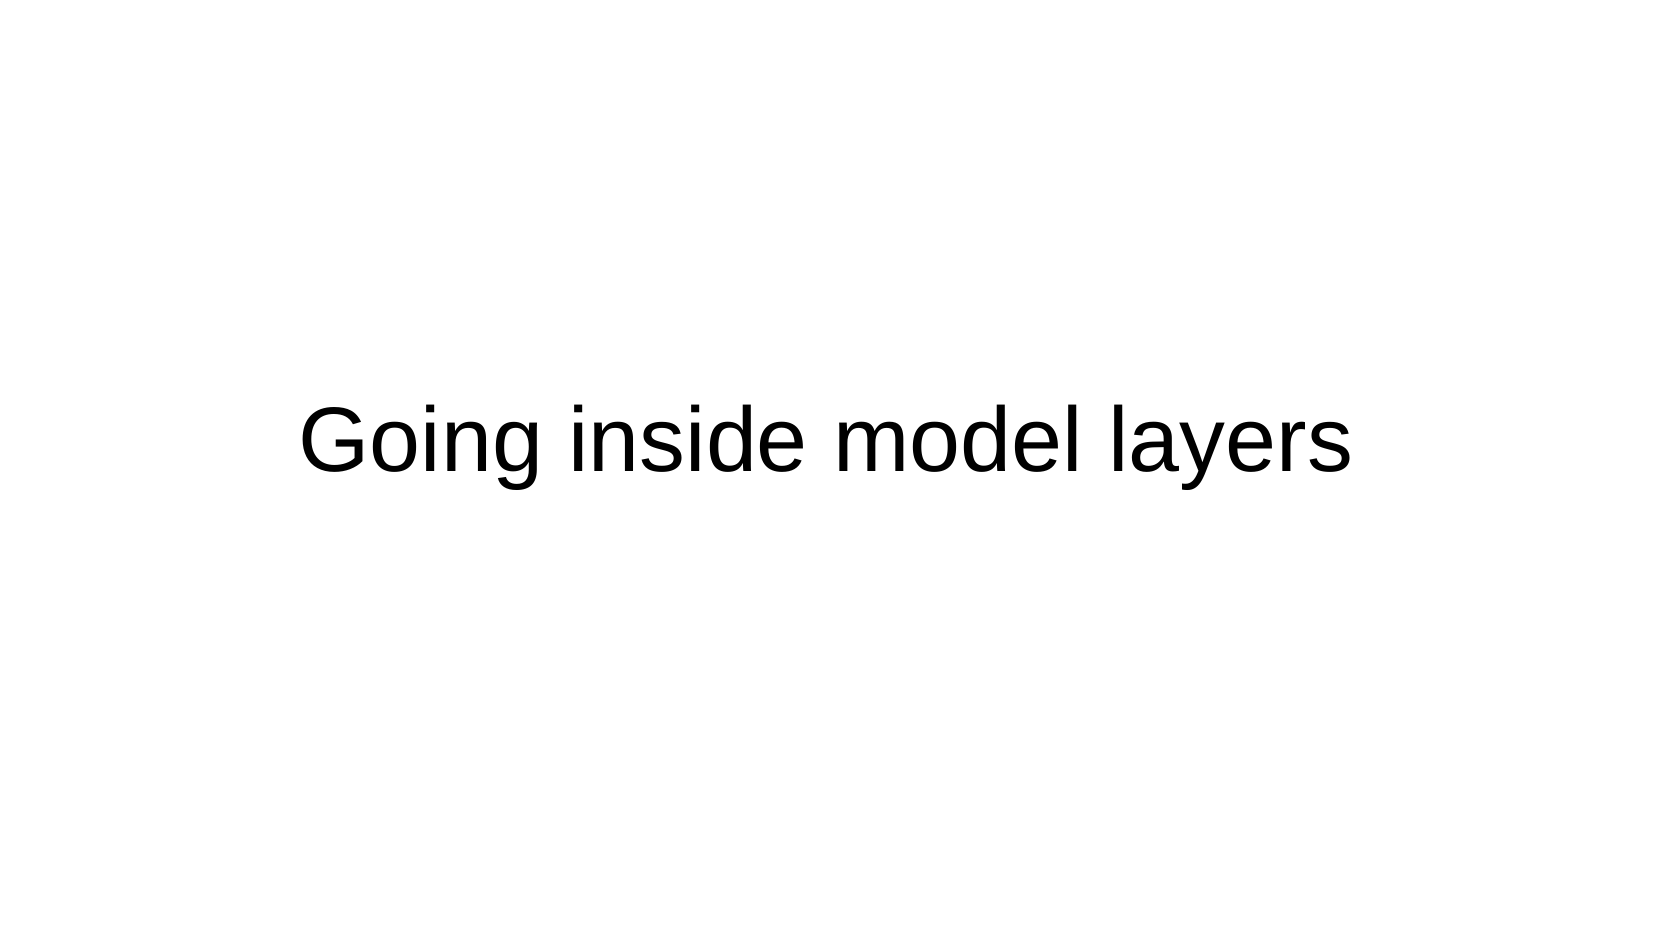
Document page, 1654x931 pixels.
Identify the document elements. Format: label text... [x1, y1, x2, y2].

title Going inside model layers [82, 361, 1571, 518]
